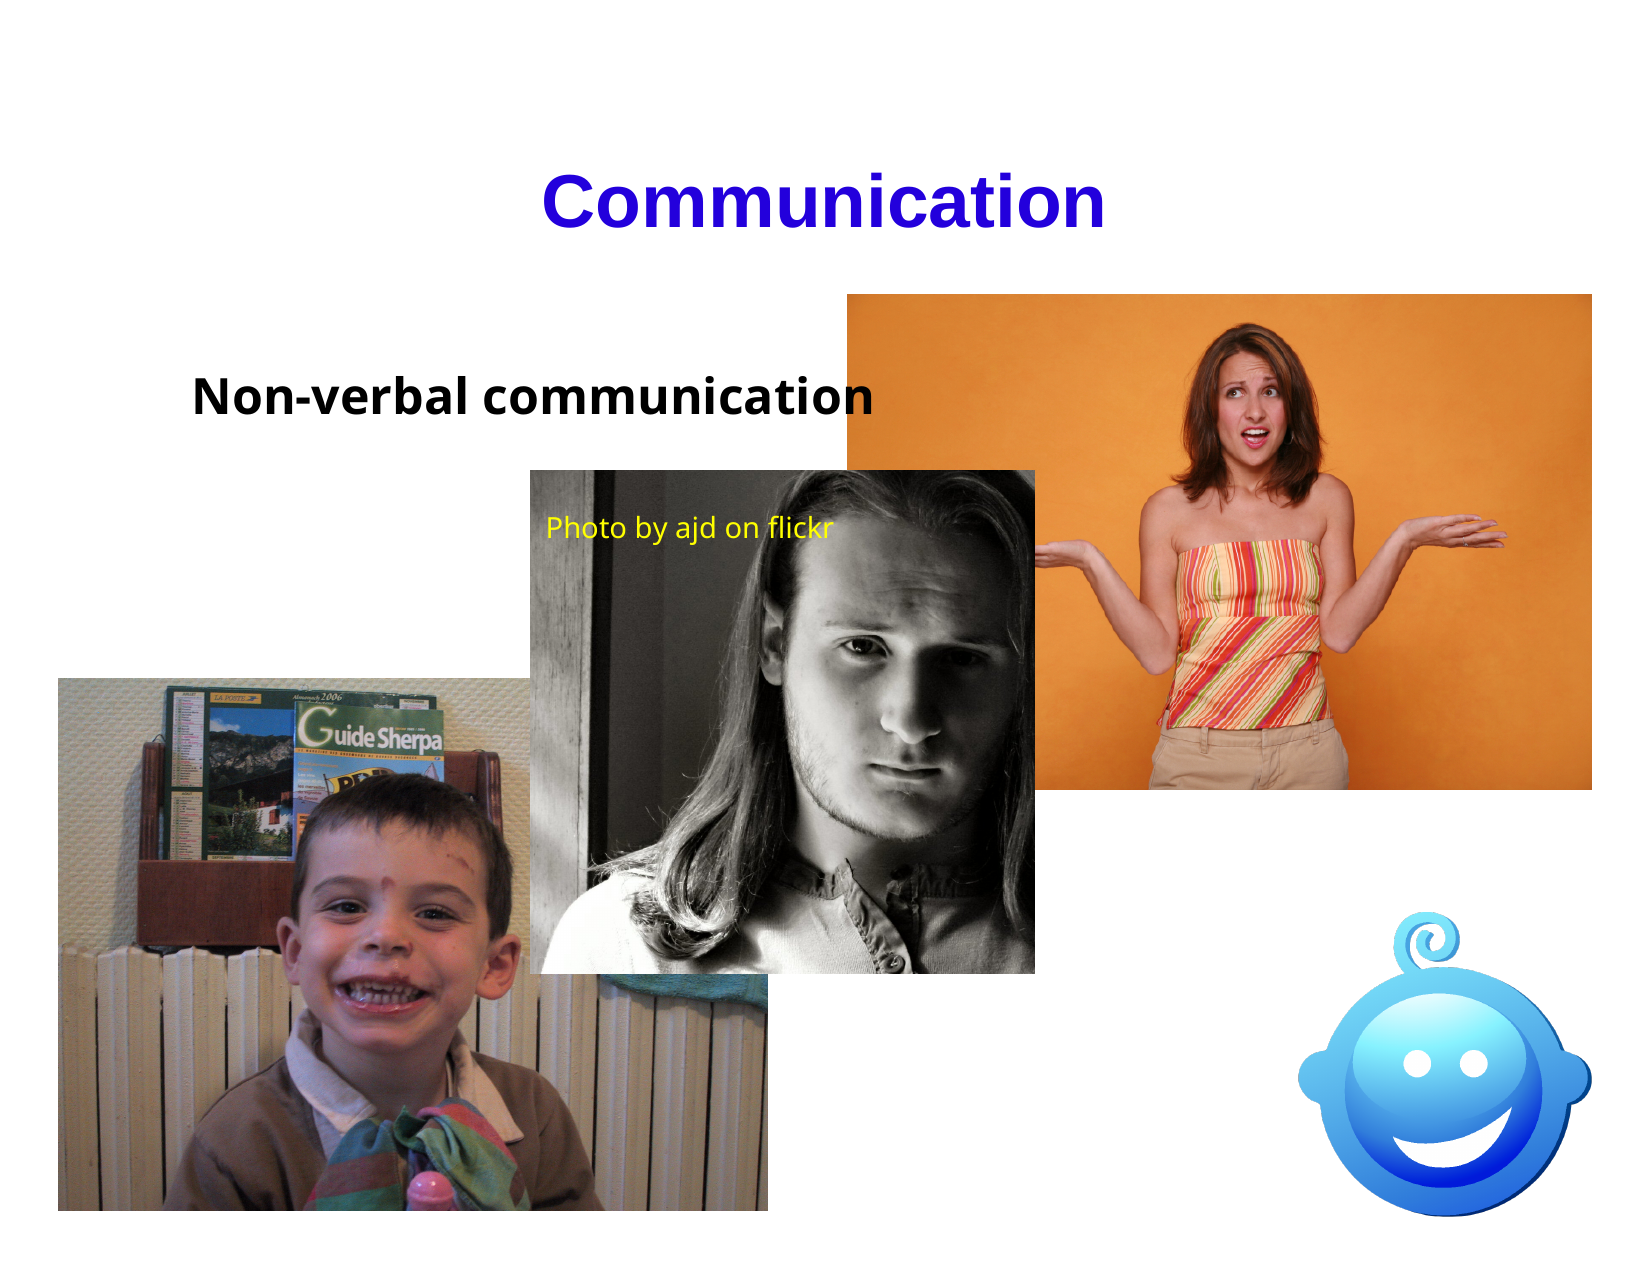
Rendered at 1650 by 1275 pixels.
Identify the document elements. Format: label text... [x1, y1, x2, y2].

text_box Photo by ajd on flickr [530, 499, 835, 550]
picture [58, 294, 1592, 1211]
title Communication [135, 104, 1515, 299]
picture [1298, 911, 1592, 1217]
text_box Non-verbal communication [176, 353, 837, 429]
